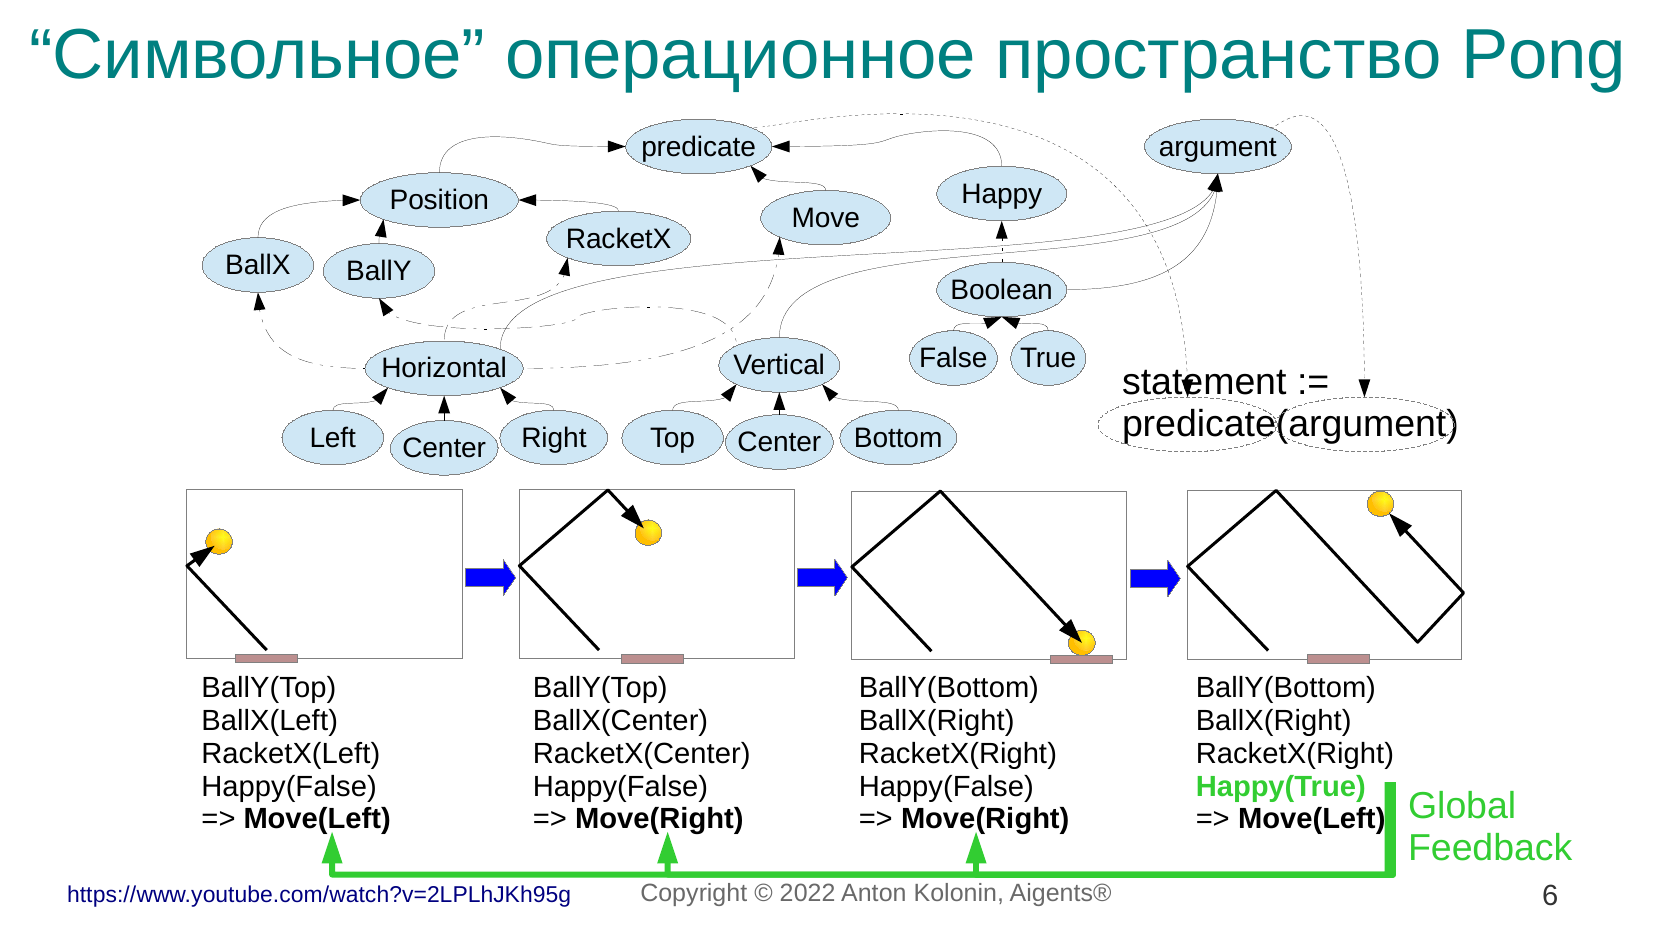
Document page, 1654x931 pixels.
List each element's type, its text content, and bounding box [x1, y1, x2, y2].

text_box Boolean [936, 262, 1067, 317]
text_box Horizontal [364, 341, 524, 396]
text_box Bottom [839, 410, 957, 465]
text_box [205, 528, 233, 555]
text_box Right [499, 410, 608, 465]
text_box BallY [323, 243, 435, 299]
text_box Global Feedback [1393, 776, 1596, 876]
text_box [1307, 654, 1370, 663]
text_box BallY(Top) BallX(Left) RacketX(Left) Happy(False) => Move(Left) [186, 663, 477, 874]
text_box Center [390, 420, 499, 476]
text_box [1130, 560, 1181, 597]
text_box Left [281, 410, 384, 465]
text_box Center [725, 414, 834, 470]
text_box predicate [625, 119, 772, 174]
text_box BallY(Bottom) BallX(Right) RacketX(Right) Happy(False) => Move(Right) [843, 663, 1135, 871]
text_box BallY(Top) BallX(Center) RacketX(Center) Happy(False) => Move(Right) [518, 663, 817, 871]
text_box BallX [202, 237, 314, 293]
text_box RacketX [546, 211, 691, 266]
text_box [635, 519, 662, 546]
text_box False [909, 330, 998, 386]
text_box argument [1144, 119, 1292, 174]
text_box [1050, 630, 1113, 663]
text_box Top [621, 410, 724, 465]
text_box [465, 559, 516, 596]
text_box statement := predicate(argument) [1107, 352, 1494, 469]
text_box “Символьное” операционное пространство Pong [0, 1, 1630, 104]
text_box Happy [936, 166, 1067, 221]
text_box [1367, 491, 1394, 517]
text_box Move [760, 190, 891, 245]
text_box Vertical [718, 337, 840, 393]
text_box Position [360, 172, 519, 228]
text_box True [1010, 330, 1086, 386]
text_box [235, 654, 298, 663]
text_box BallY(Bottom) BallX(Right) RacketX(Right) Happy(True) => Move(Left) [1181, 663, 1472, 871]
text_box https://www.youtube.com/watch?v=2LPLhJKh95g [52, 874, 587, 915]
text_box [797, 559, 848, 596]
text_box [621, 654, 684, 663]
